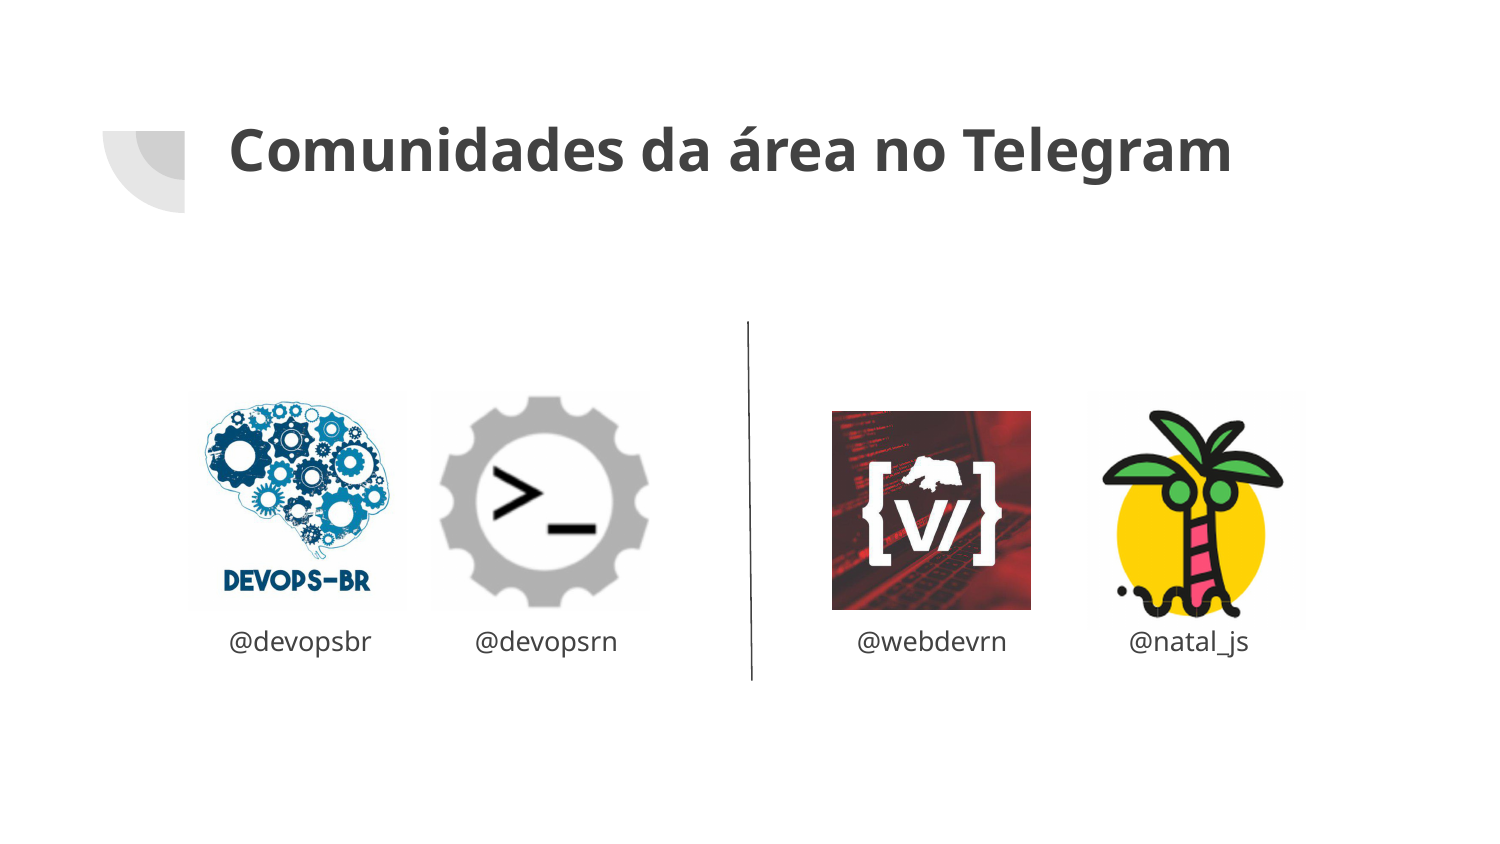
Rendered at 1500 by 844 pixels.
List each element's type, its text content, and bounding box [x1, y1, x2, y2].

picture [431, 391, 650, 611]
picture [832, 411, 1031, 611]
picture [1087, 391, 1306, 630]
picture [188, 391, 407, 611]
list @devopsbr @devopsrn @webdevrn @natal_js [213, 326, 1368, 744]
title Comunidades da área no Telegram [213, 98, 1368, 263]
